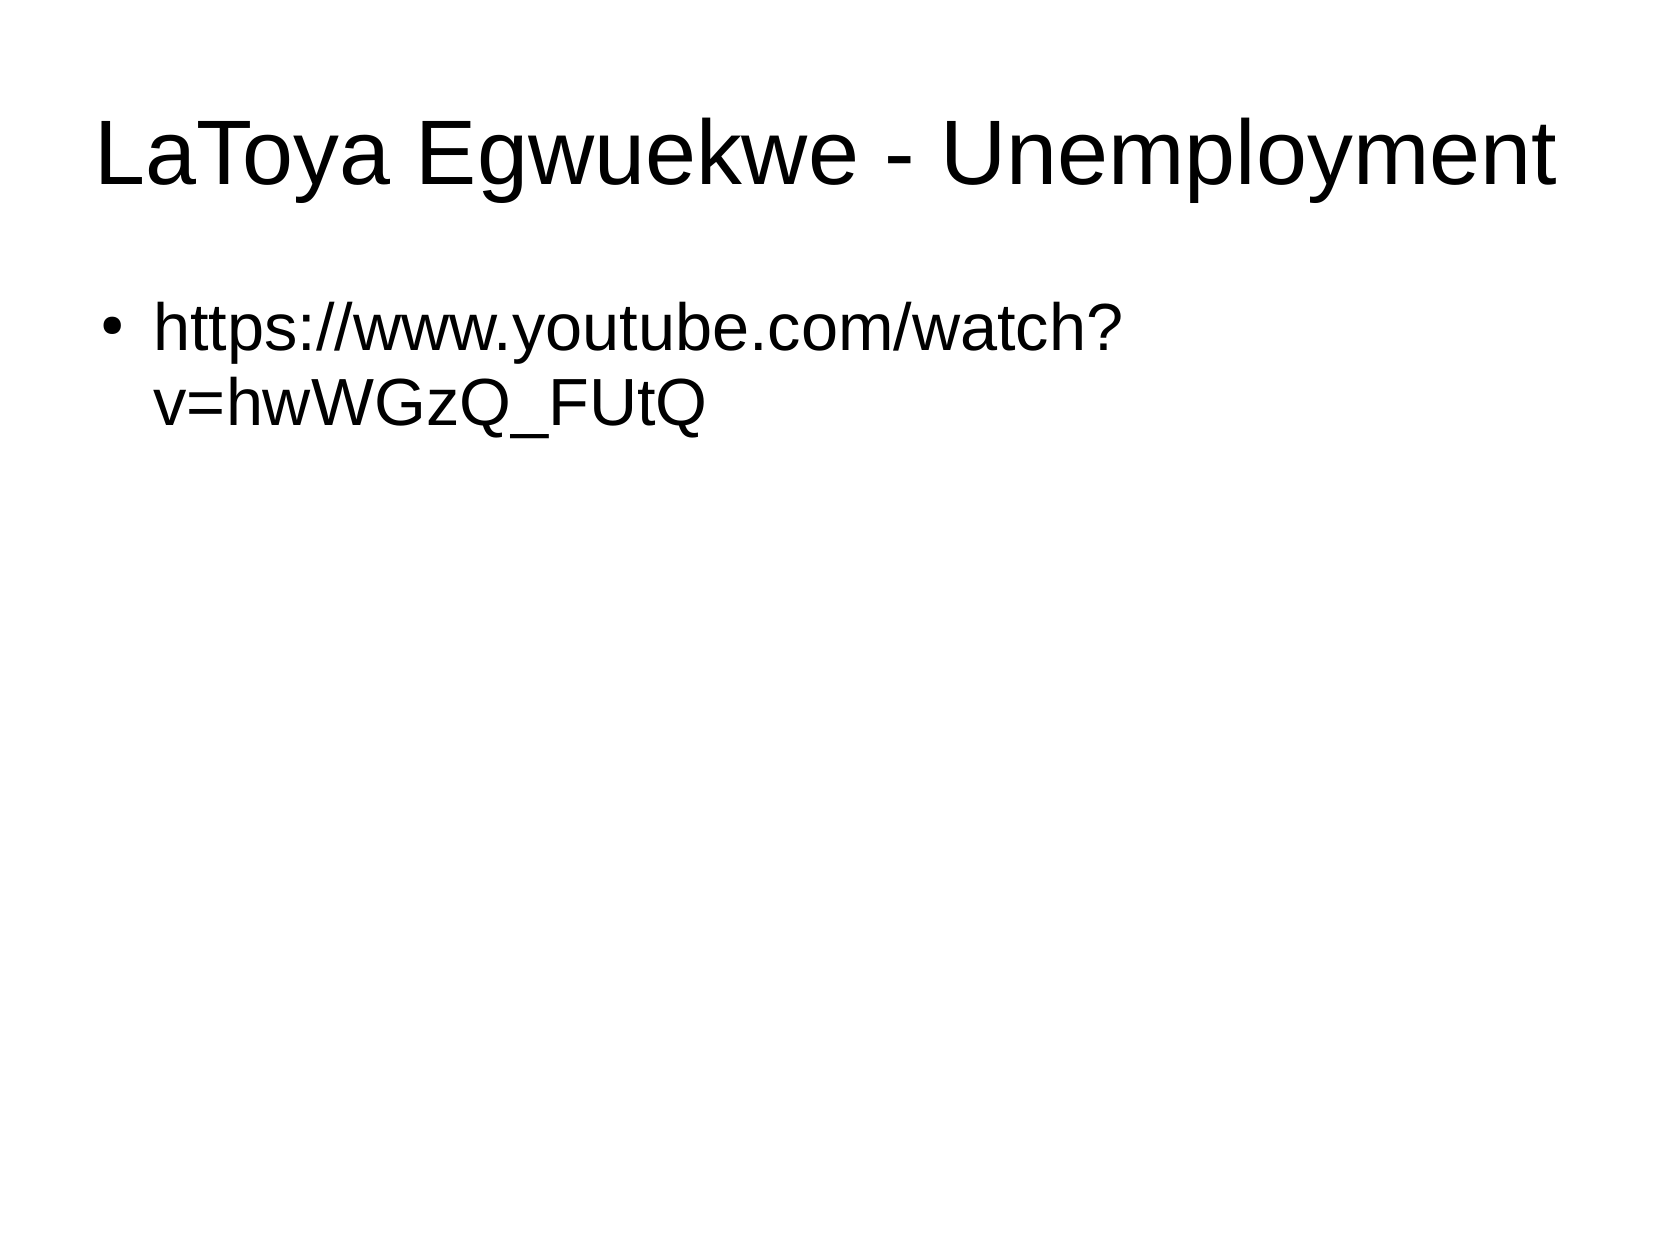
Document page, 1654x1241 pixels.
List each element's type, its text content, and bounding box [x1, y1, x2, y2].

list https://www.youtube.com/watch?v=hwWGzQ_FUtQ [82, 290, 1571, 1010]
title LaToya Egwuekwe - Unemployment [82, 49, 1571, 257]
